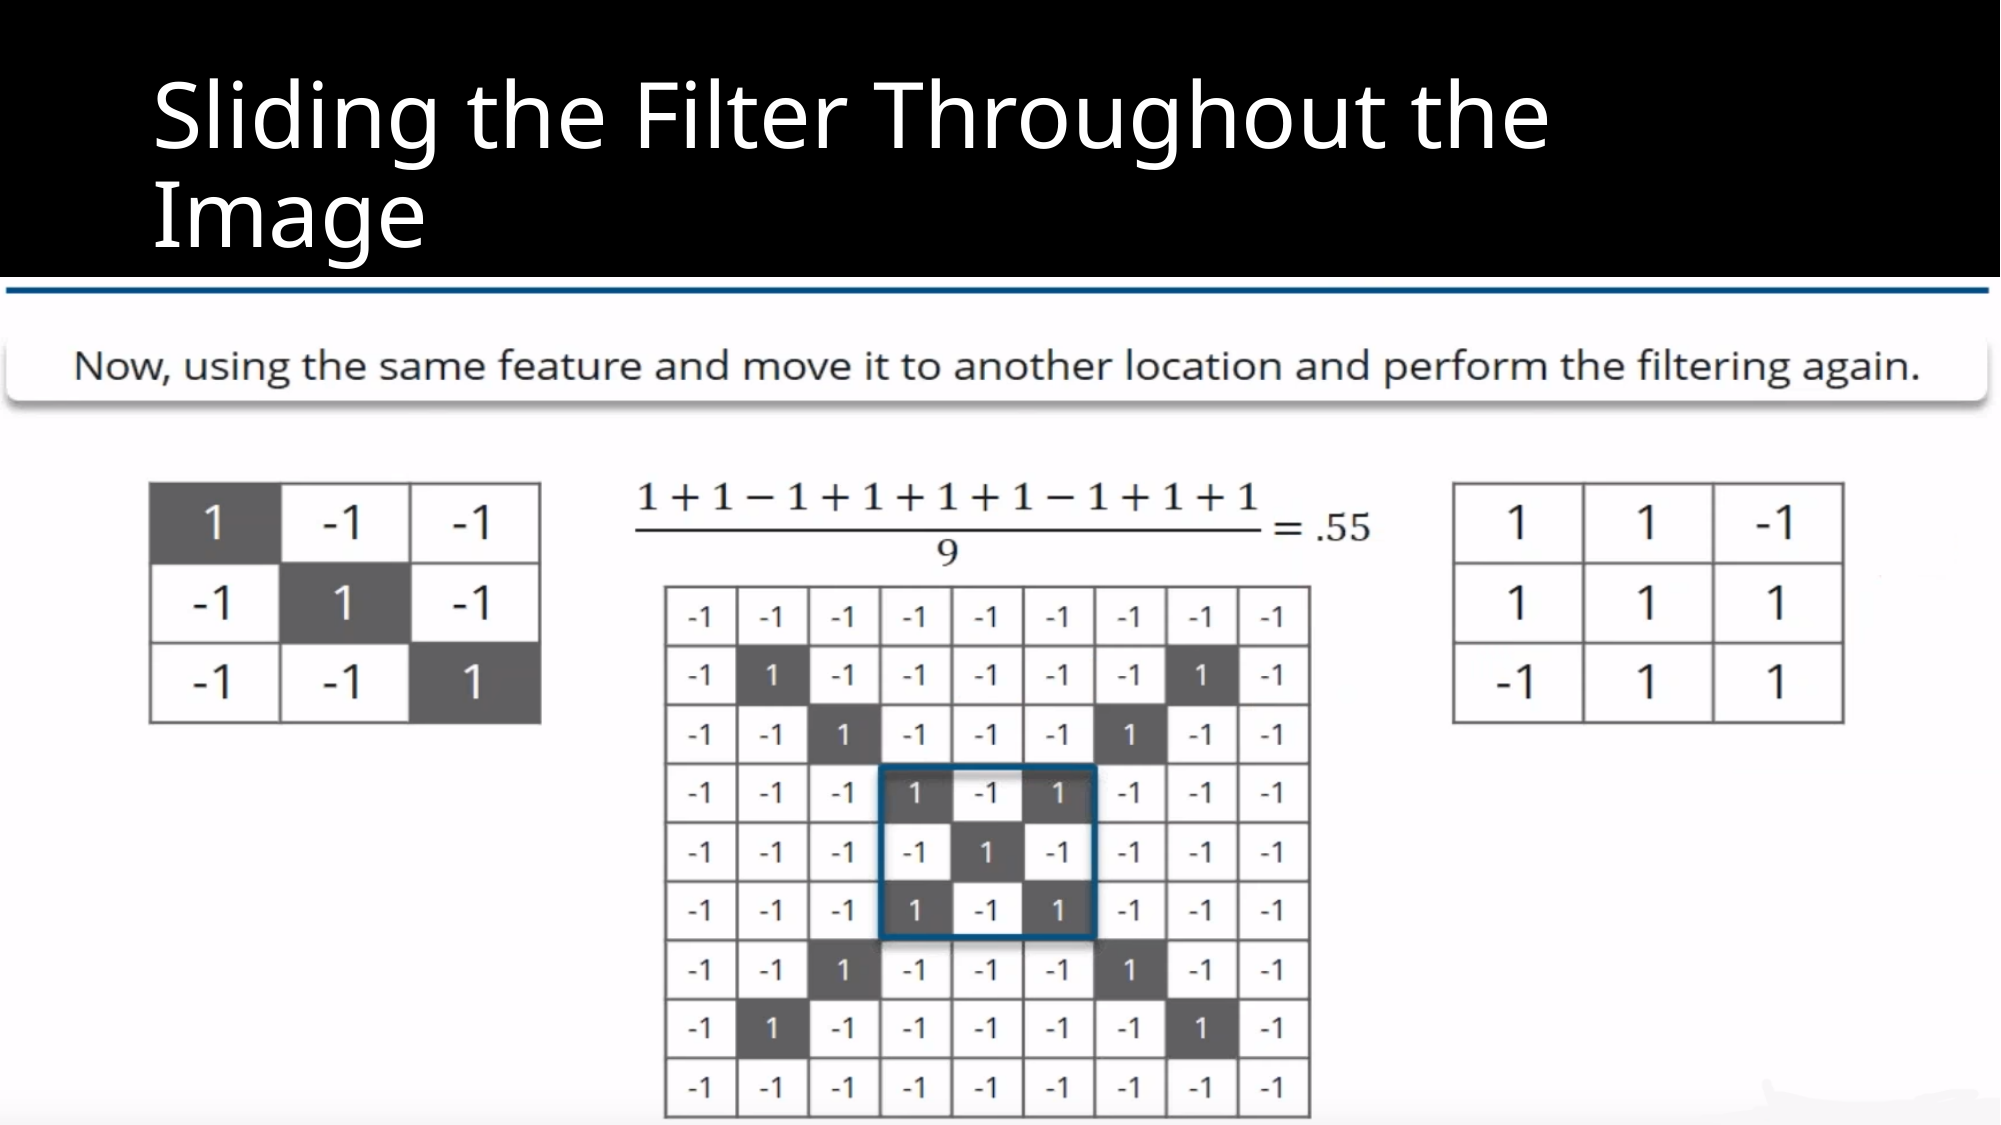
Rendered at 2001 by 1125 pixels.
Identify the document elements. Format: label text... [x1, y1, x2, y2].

text_box Sliding the Filter Throughout the Image [137, 59, 1863, 278]
picture [0, 277, 2000, 1125]
